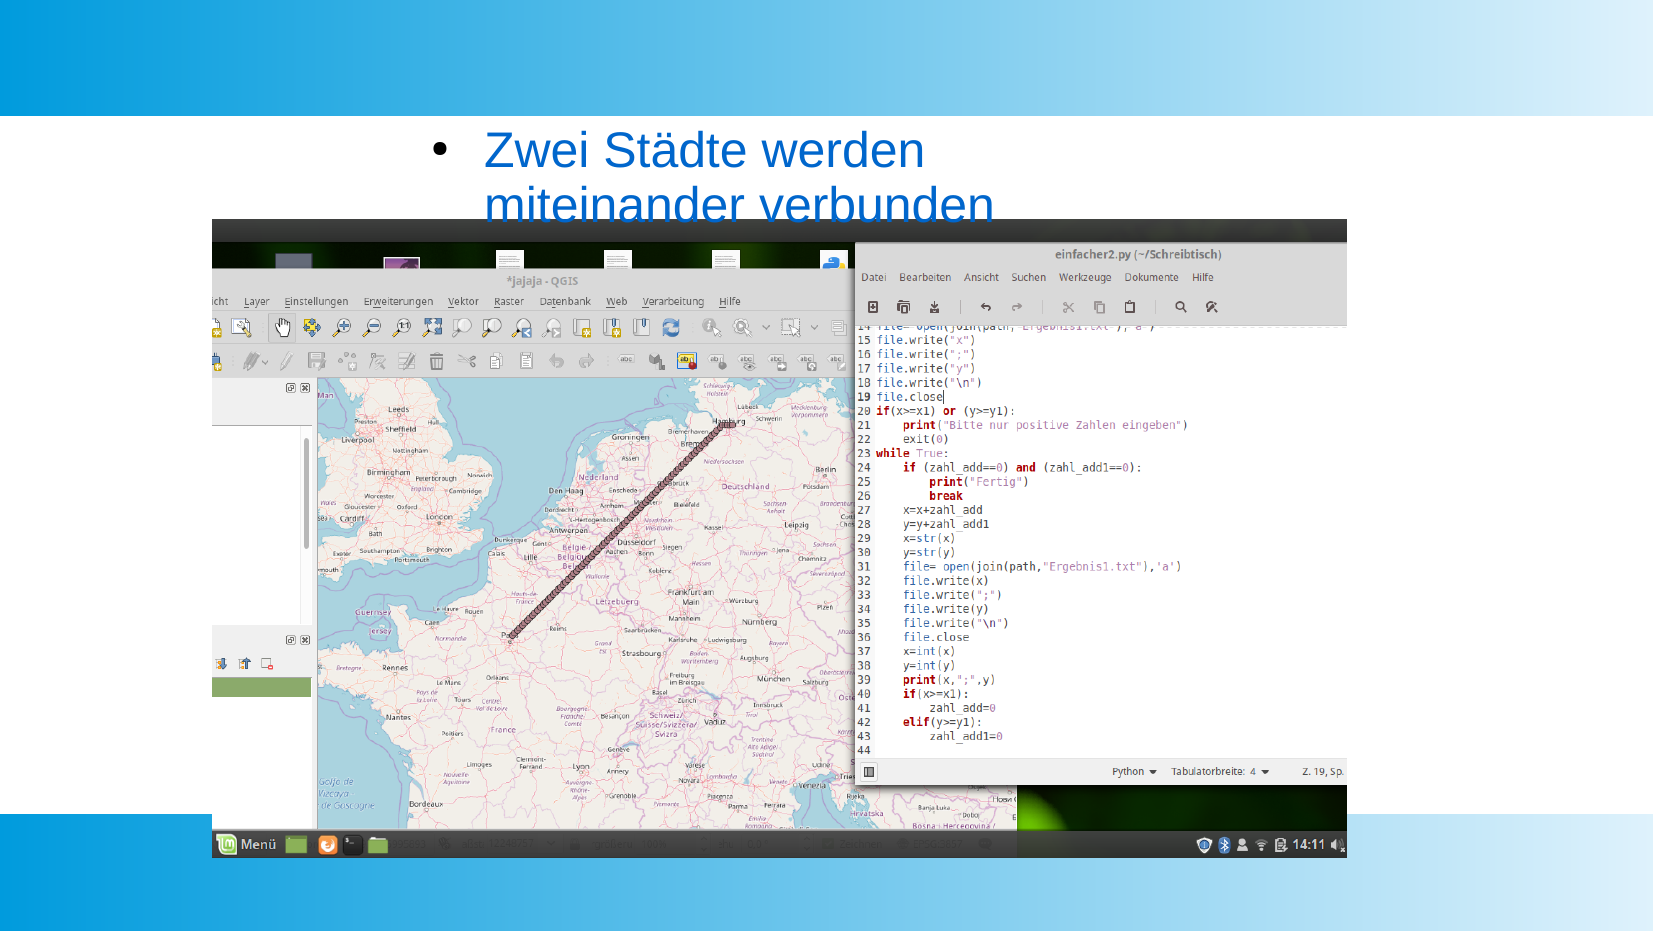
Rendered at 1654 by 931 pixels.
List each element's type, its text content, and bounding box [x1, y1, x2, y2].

list Zwei Städte werden miteinander verbunden [413, 122, 1140, 662]
picture [212, 219, 1347, 858]
